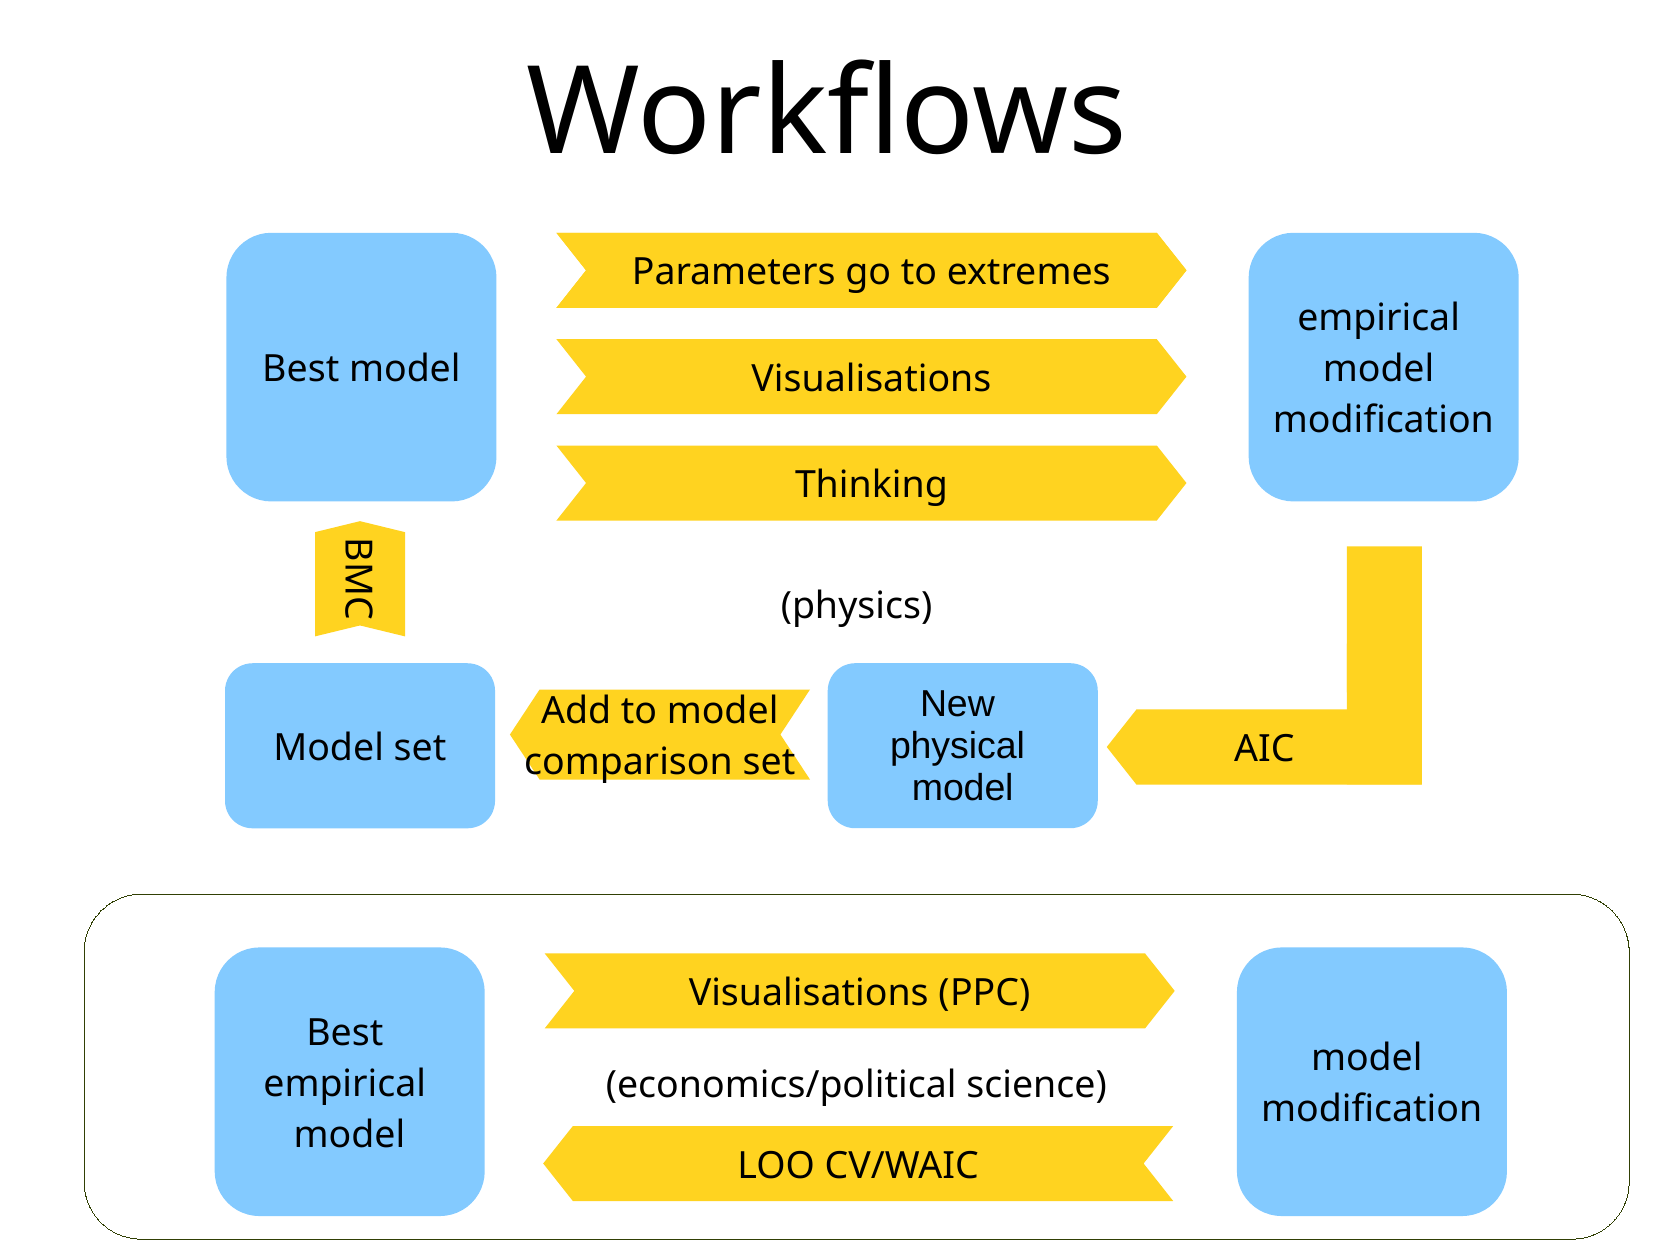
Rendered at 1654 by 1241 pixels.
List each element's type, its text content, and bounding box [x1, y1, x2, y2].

text_box Best empirical model [214, 947, 485, 1217]
text_box (economics/political science) [540, 1050, 1174, 1108]
text_box Parameters go to extremes [556, 232, 1187, 308]
title Workflows [82, 2, 1571, 210]
text_box Visualisations (PPC) [544, 953, 1175, 1029]
text_box AIC [1106, 709, 1346, 785]
text_box Model set [225, 663, 496, 829]
text_box BMC [315, 521, 406, 637]
text_box empirical model modification [1248, 232, 1519, 502]
text_box New physical model [827, 663, 1098, 829]
text_box LOO CV/WAIC [543, 1126, 1174, 1202]
text_box (physics) [540, 571, 1174, 629]
text_box Best model [226, 232, 497, 502]
text_box [1346, 546, 1422, 785]
text_box Thinking [556, 445, 1187, 521]
text_box Visualisations [556, 339, 1187, 415]
text_box model modification [1236, 947, 1507, 1217]
text_box Add to model comparison set [509, 689, 811, 780]
